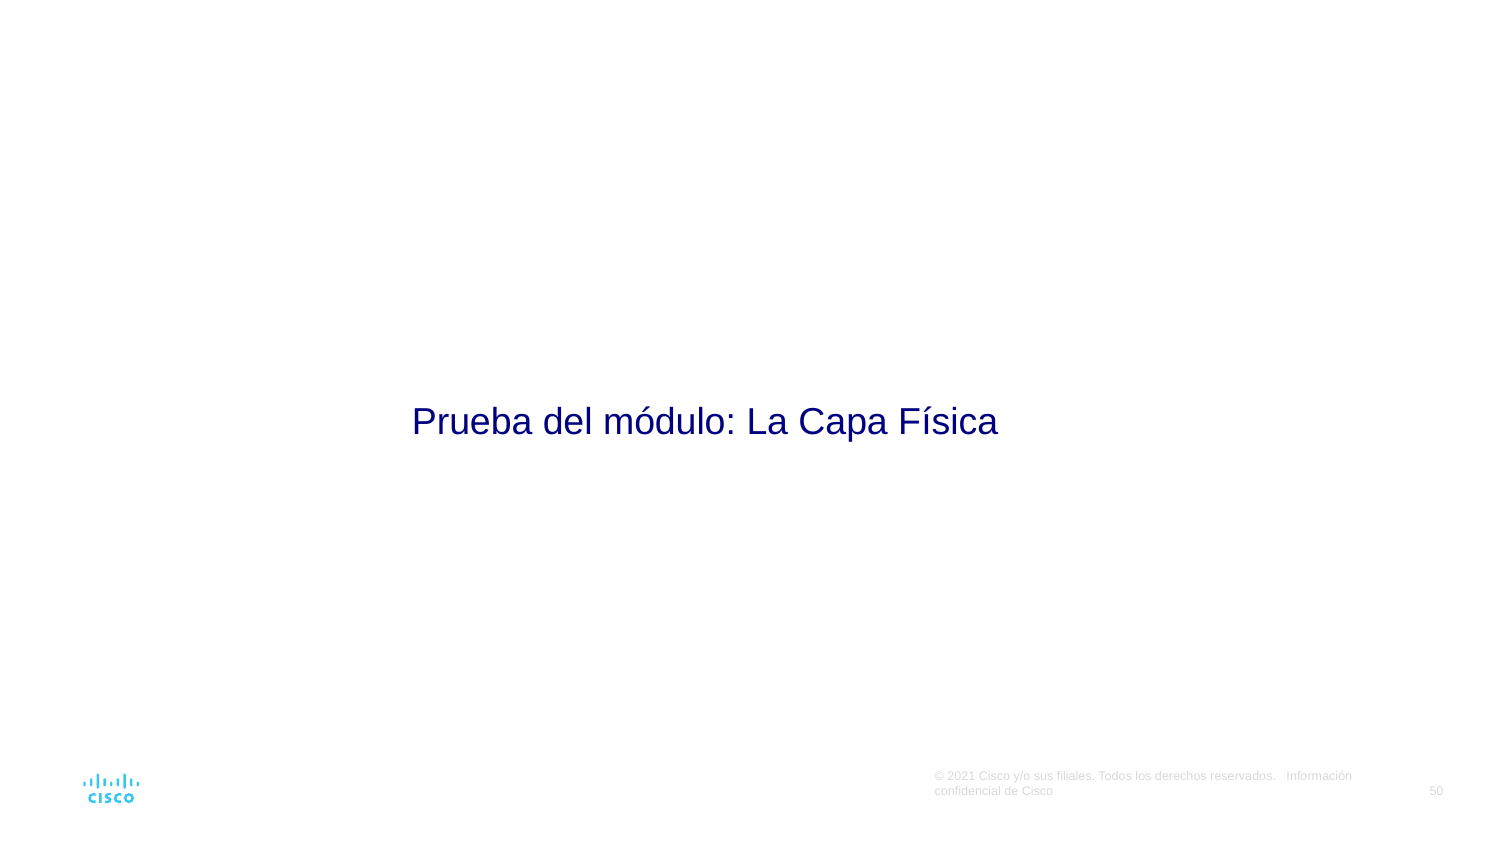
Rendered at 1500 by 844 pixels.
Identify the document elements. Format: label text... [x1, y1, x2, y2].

text_box Prueba del módulo: La Capa Física [397, 393, 1152, 469]
